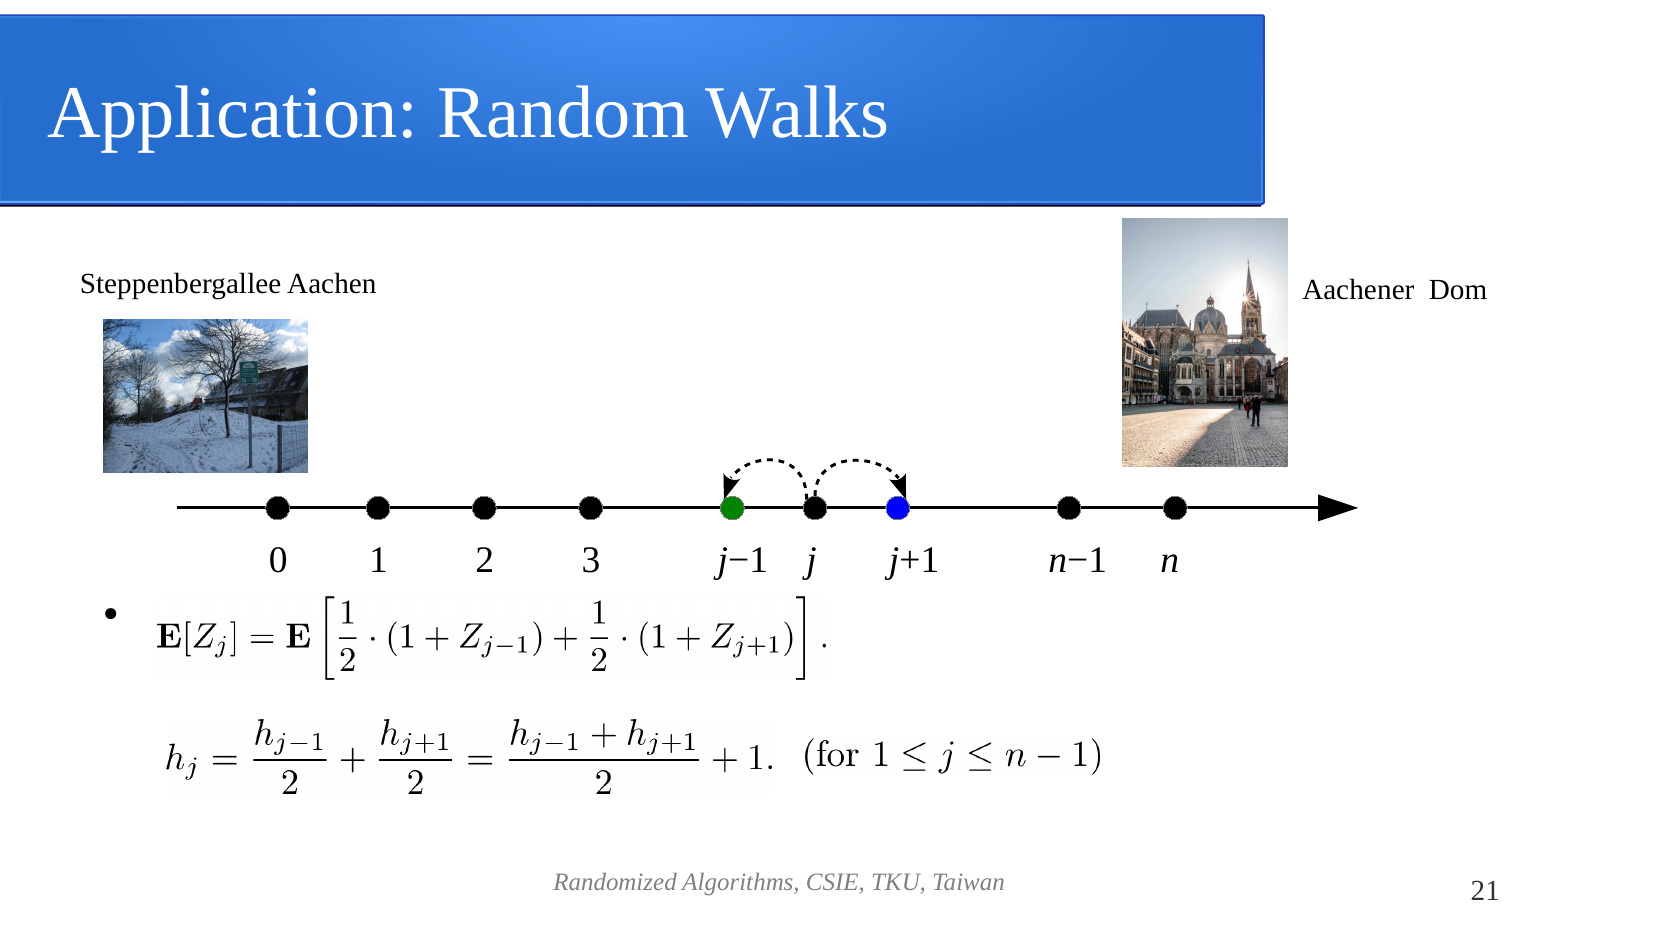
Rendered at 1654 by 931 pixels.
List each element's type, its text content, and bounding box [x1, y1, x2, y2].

text_box 0 [253, 531, 325, 589]
text_box [1163, 496, 1188, 520]
text_box [88, 584, 1465, 845]
text_box Steppenbergallee Aachen [65, 259, 396, 317]
text_box Aachener Dom [1287, 265, 1512, 313]
title Application: Random Walks [47, 35, 1199, 189]
text_box j+1 [874, 531, 981, 591]
text_box [578, 496, 603, 520]
picture [166, 719, 772, 794]
text_box 3 [566, 531, 638, 589]
text_box n−1 [1033, 531, 1134, 588]
text_box j−1 [702, 531, 810, 591]
picture [103, 319, 308, 473]
picture [1122, 218, 1288, 467]
picture [157, 596, 826, 680]
text_box j [810, 531, 863, 589]
text_box n [1145, 531, 1217, 603]
text_box [472, 496, 497, 520]
text_box [265, 496, 290, 520]
picture [805, 738, 1100, 775]
text_box [720, 496, 745, 520]
text_box [803, 496, 827, 520]
text_box 1 [354, 531, 426, 589]
text_box [366, 496, 390, 520]
text_box [1057, 496, 1081, 520]
text_box 2 [460, 531, 532, 589]
text_box [885, 496, 910, 520]
